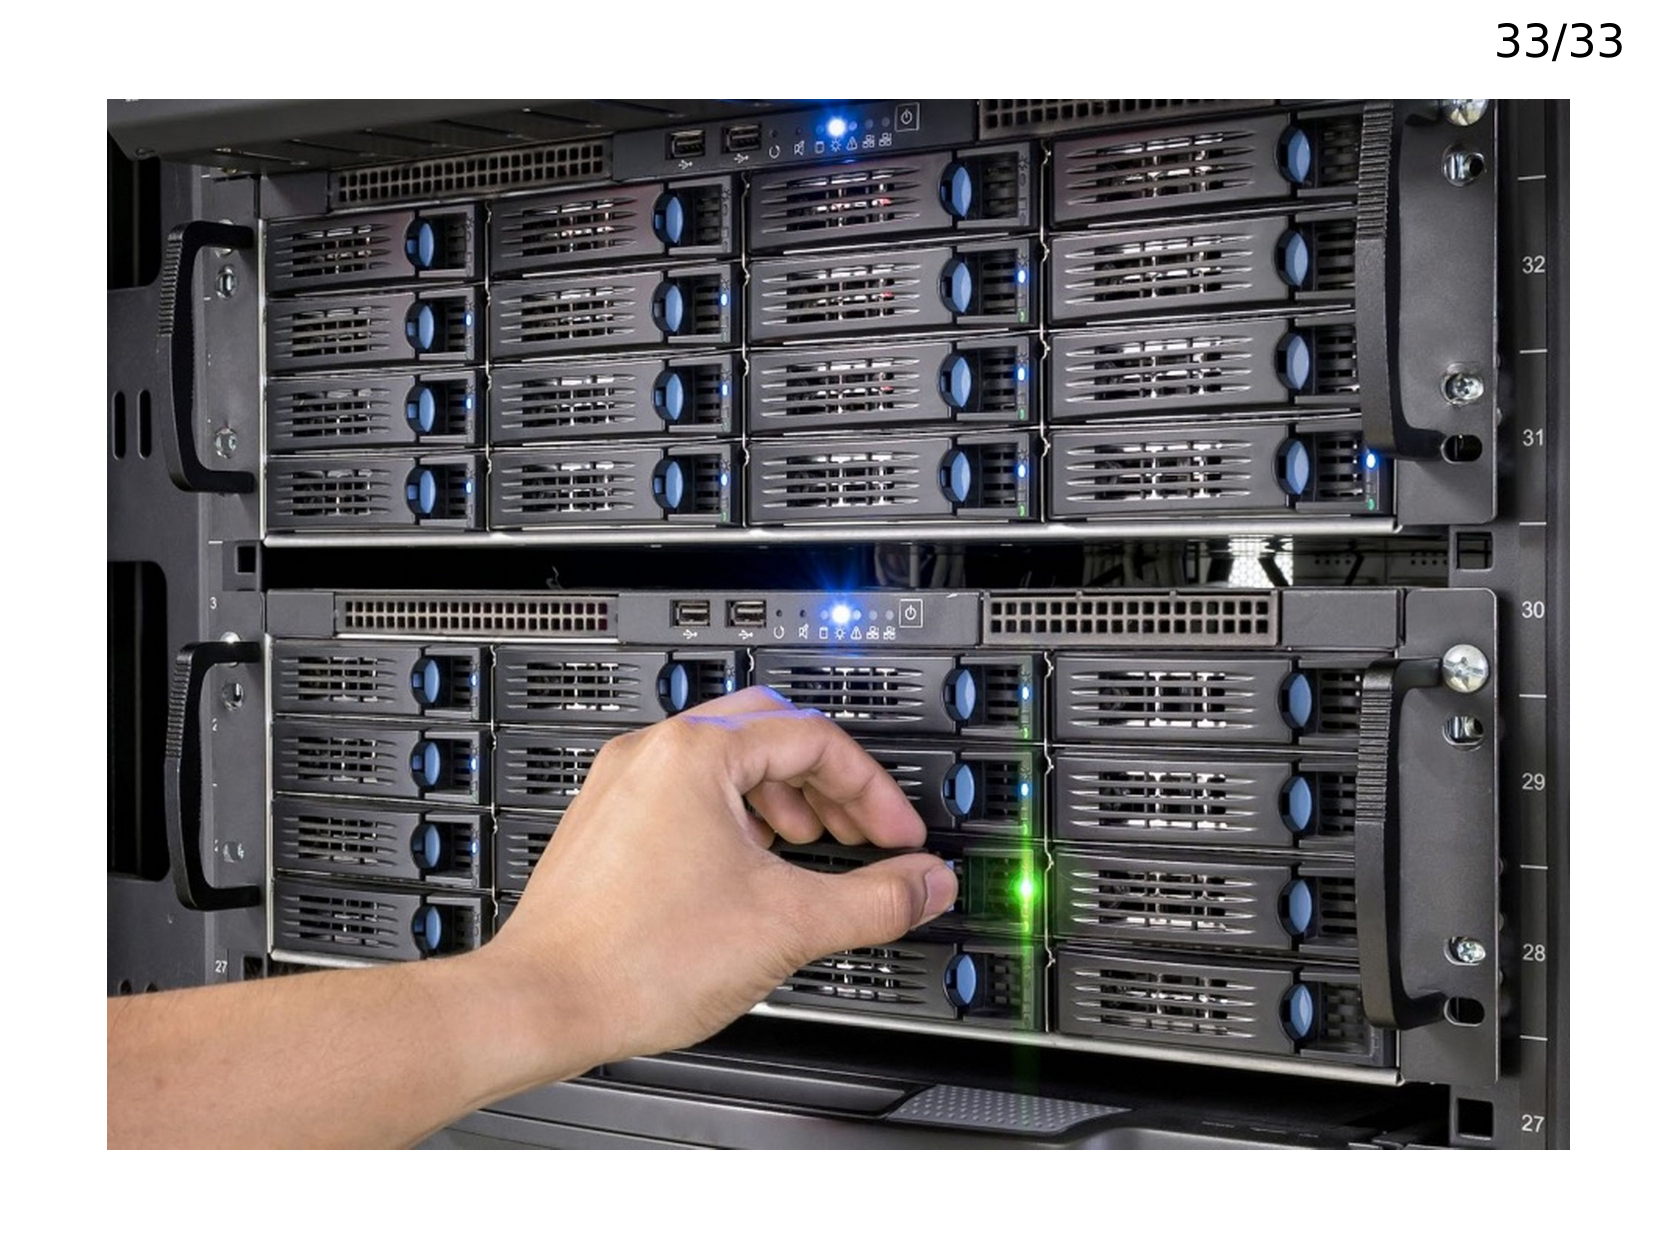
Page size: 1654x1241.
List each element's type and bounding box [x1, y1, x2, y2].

picture [107, 99, 1570, 1150]
